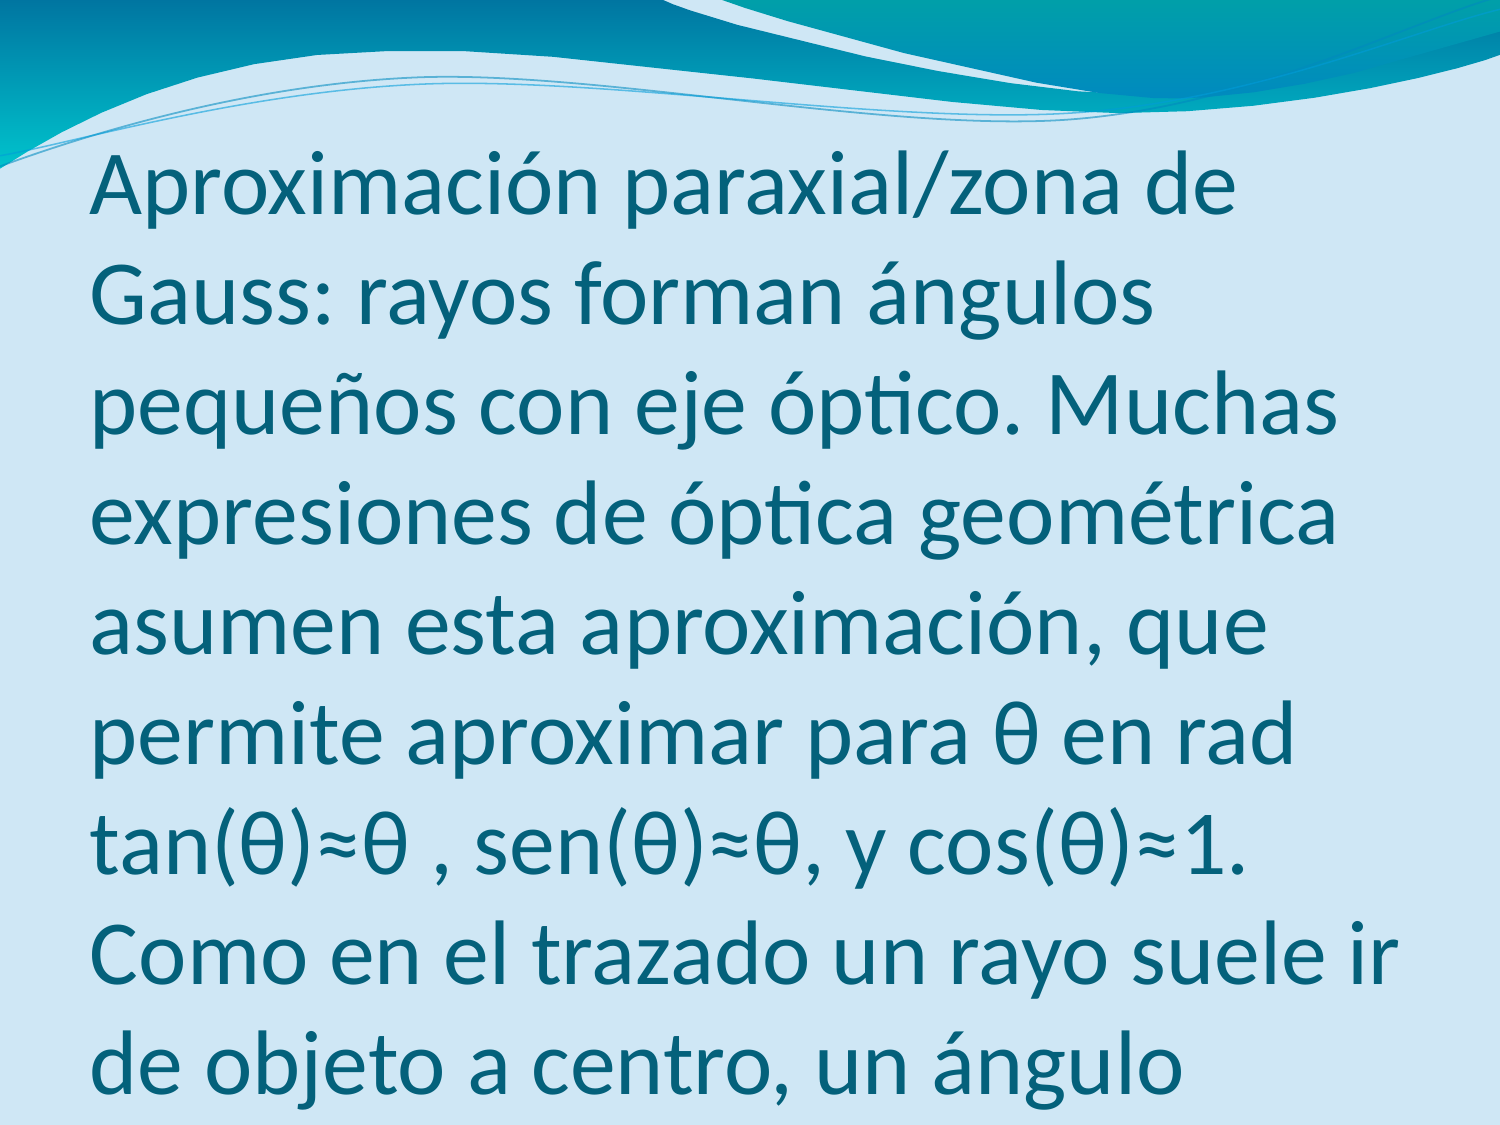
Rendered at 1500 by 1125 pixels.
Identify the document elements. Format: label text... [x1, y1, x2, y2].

title Aproximación paraxial/zona de Gauss: rayos forman ángulos pequeños con eje óptico. Muchas expresiones de óptica geométrica asumen esta aproximación, que permite aproximar para θ en rad tan(θ)≈θ , sen(θ)≈θ, y cos(θ)≈1. Como en el trazado un rayo suele ir de objeto a centro, un ángulo esencial el que tiene como tangente (altura objeto)/foco. [75, 115, 1500, 1035]
